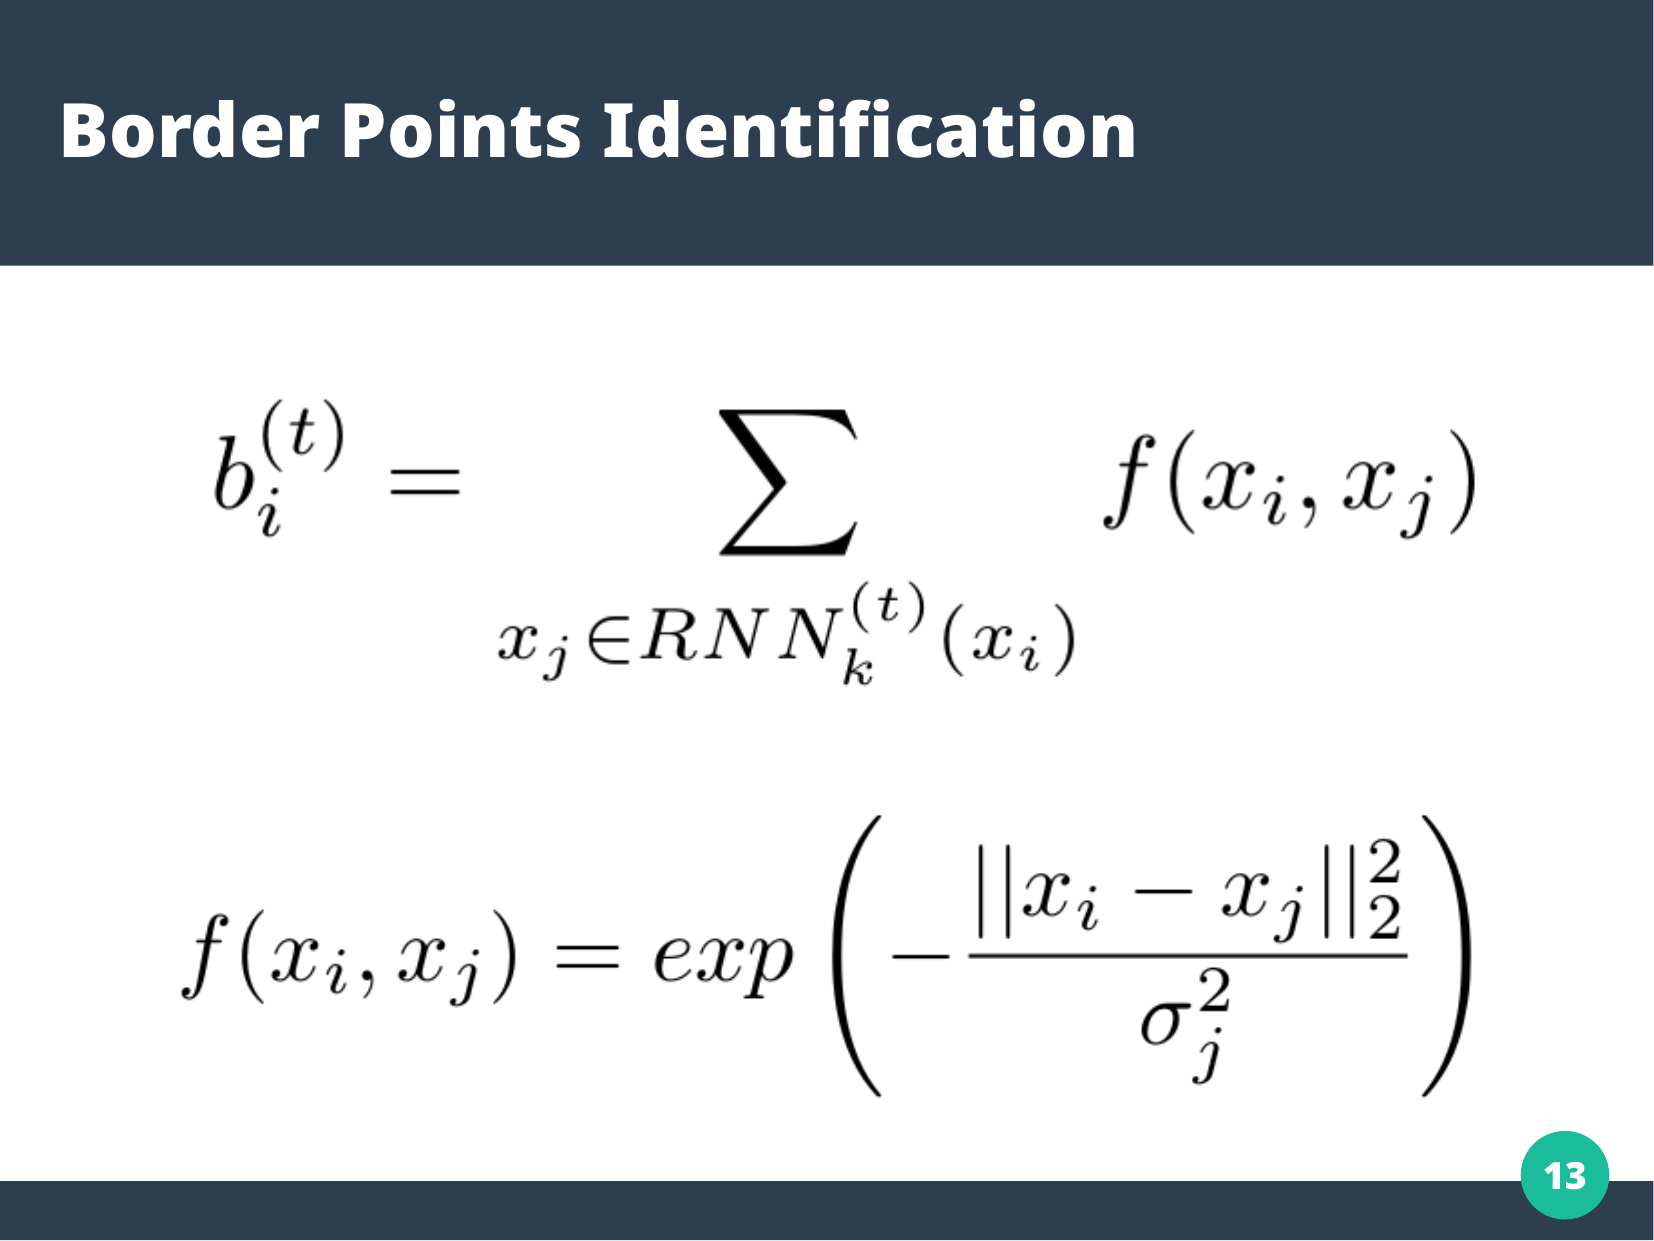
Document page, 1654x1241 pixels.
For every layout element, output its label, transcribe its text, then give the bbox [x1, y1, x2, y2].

picture [165, 324, 1489, 720]
title Border Points Identification [59, 49, 1595, 207]
picture [148, 756, 1506, 1151]
